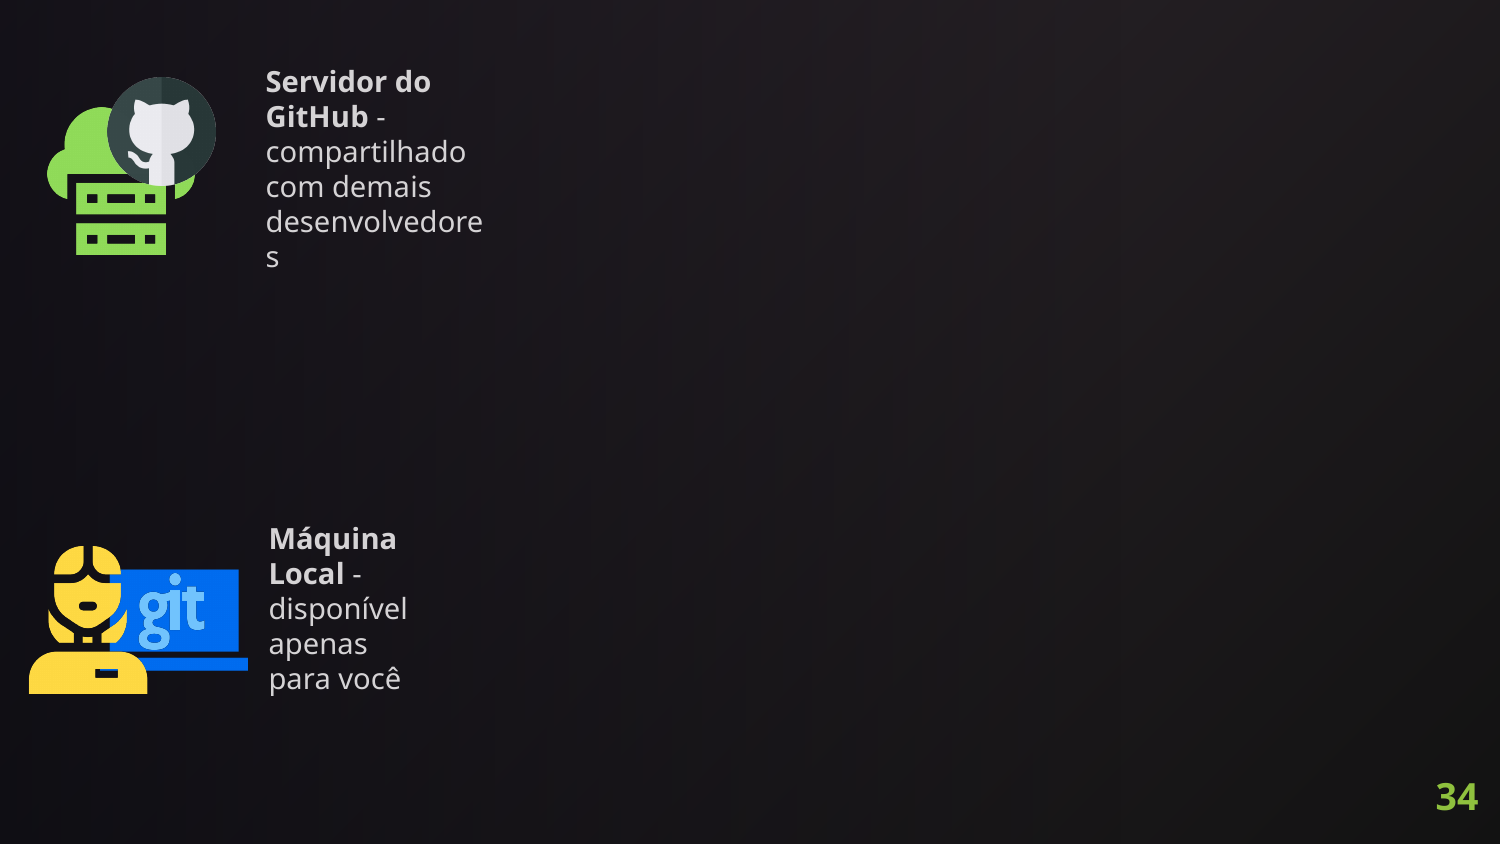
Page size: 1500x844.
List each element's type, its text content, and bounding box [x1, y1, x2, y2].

picture [47, 77, 216, 255]
text_box Máquina Local - disponível apenas para você [253, 505, 450, 704]
slide_number <number> [1407, 752, 1494, 844]
text_box Servidor do GitHub - compartilhado com demais desenvolvedores [250, 48, 509, 278]
picture [14, 546, 248, 694]
